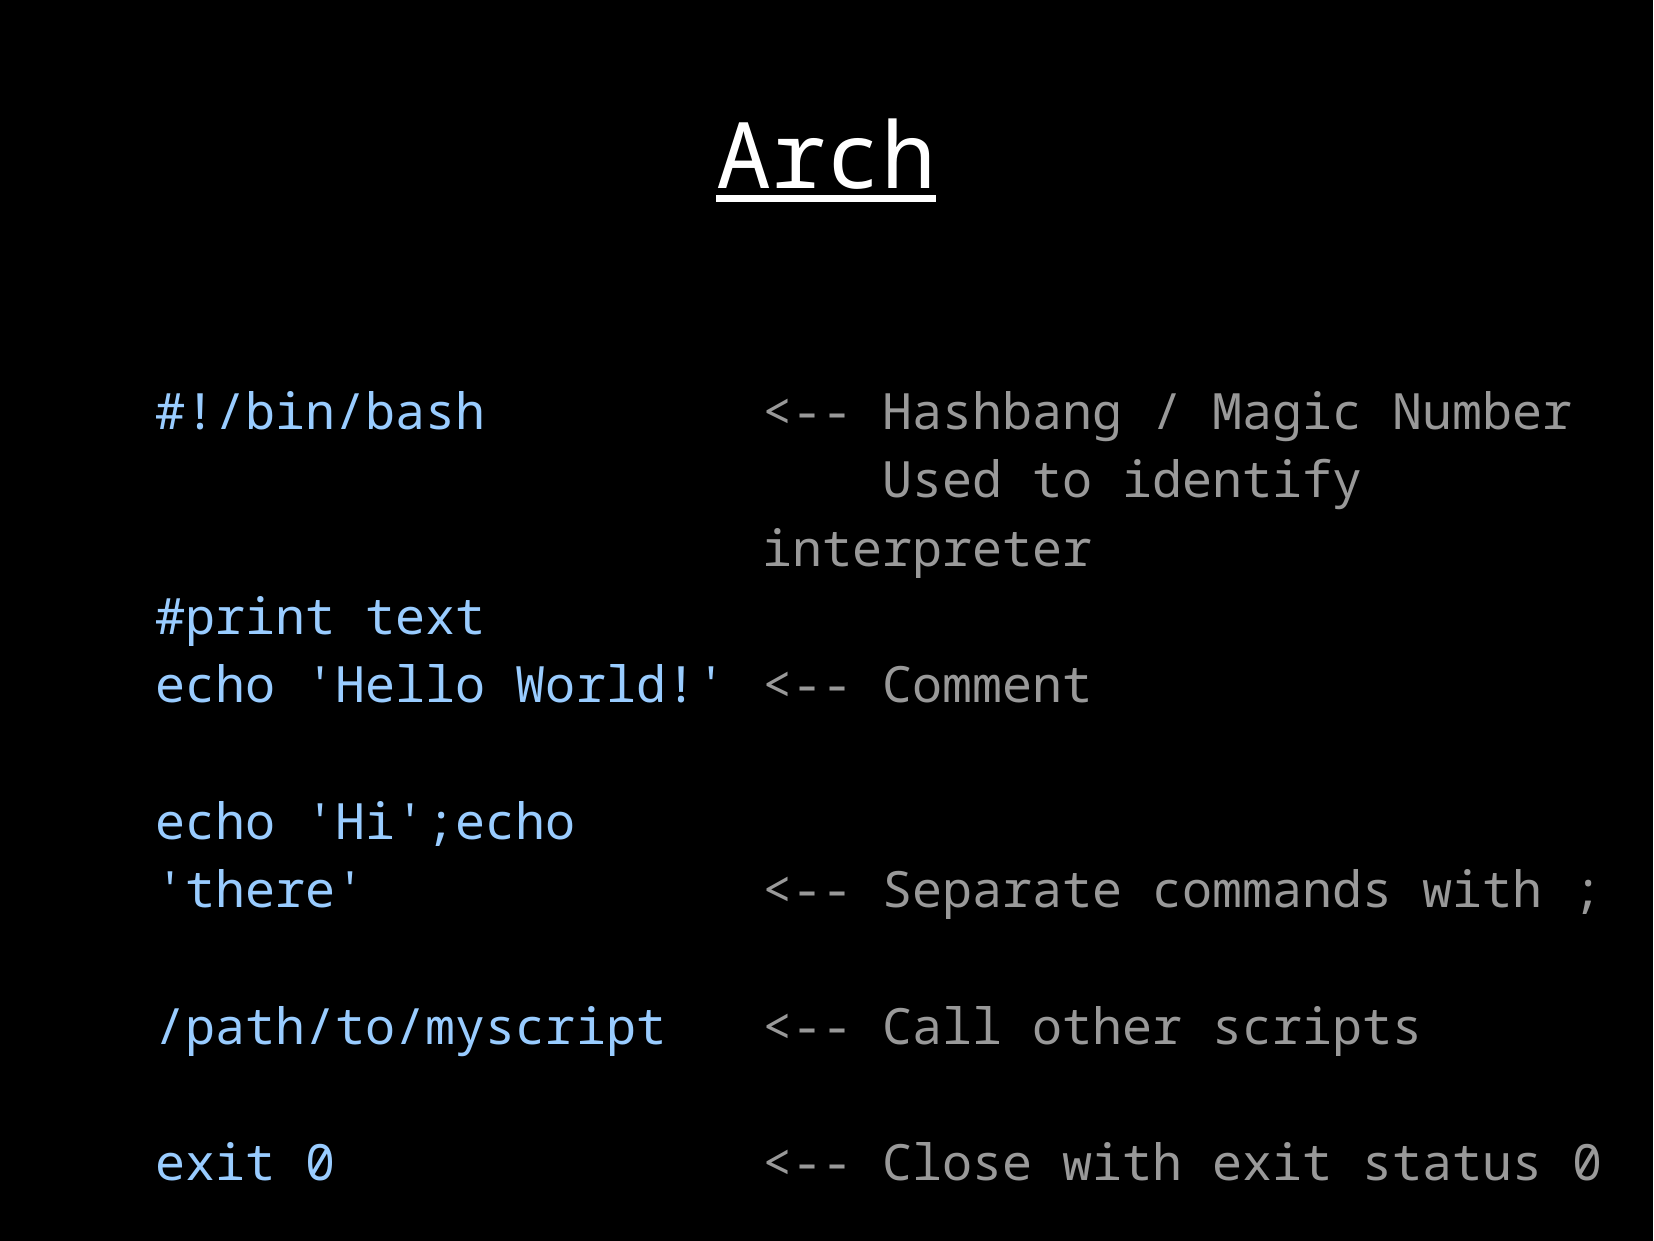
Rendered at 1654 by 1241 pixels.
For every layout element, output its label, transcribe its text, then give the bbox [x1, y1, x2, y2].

table_header <-- Hashbang / Magic Number Used to identify interpreter <-- Comment <-- Separate commands with ; <-- Call other scripts <-- Close with exit status 0 [748, 369, 1631, 1203]
table_header #!/bin/bash #print text echo 'Hello World!' echo 'Hi';echo 'there' /path/to/myscript exit 0 [141, 369, 748, 1203]
title Arch [82, 49, 1571, 257]
